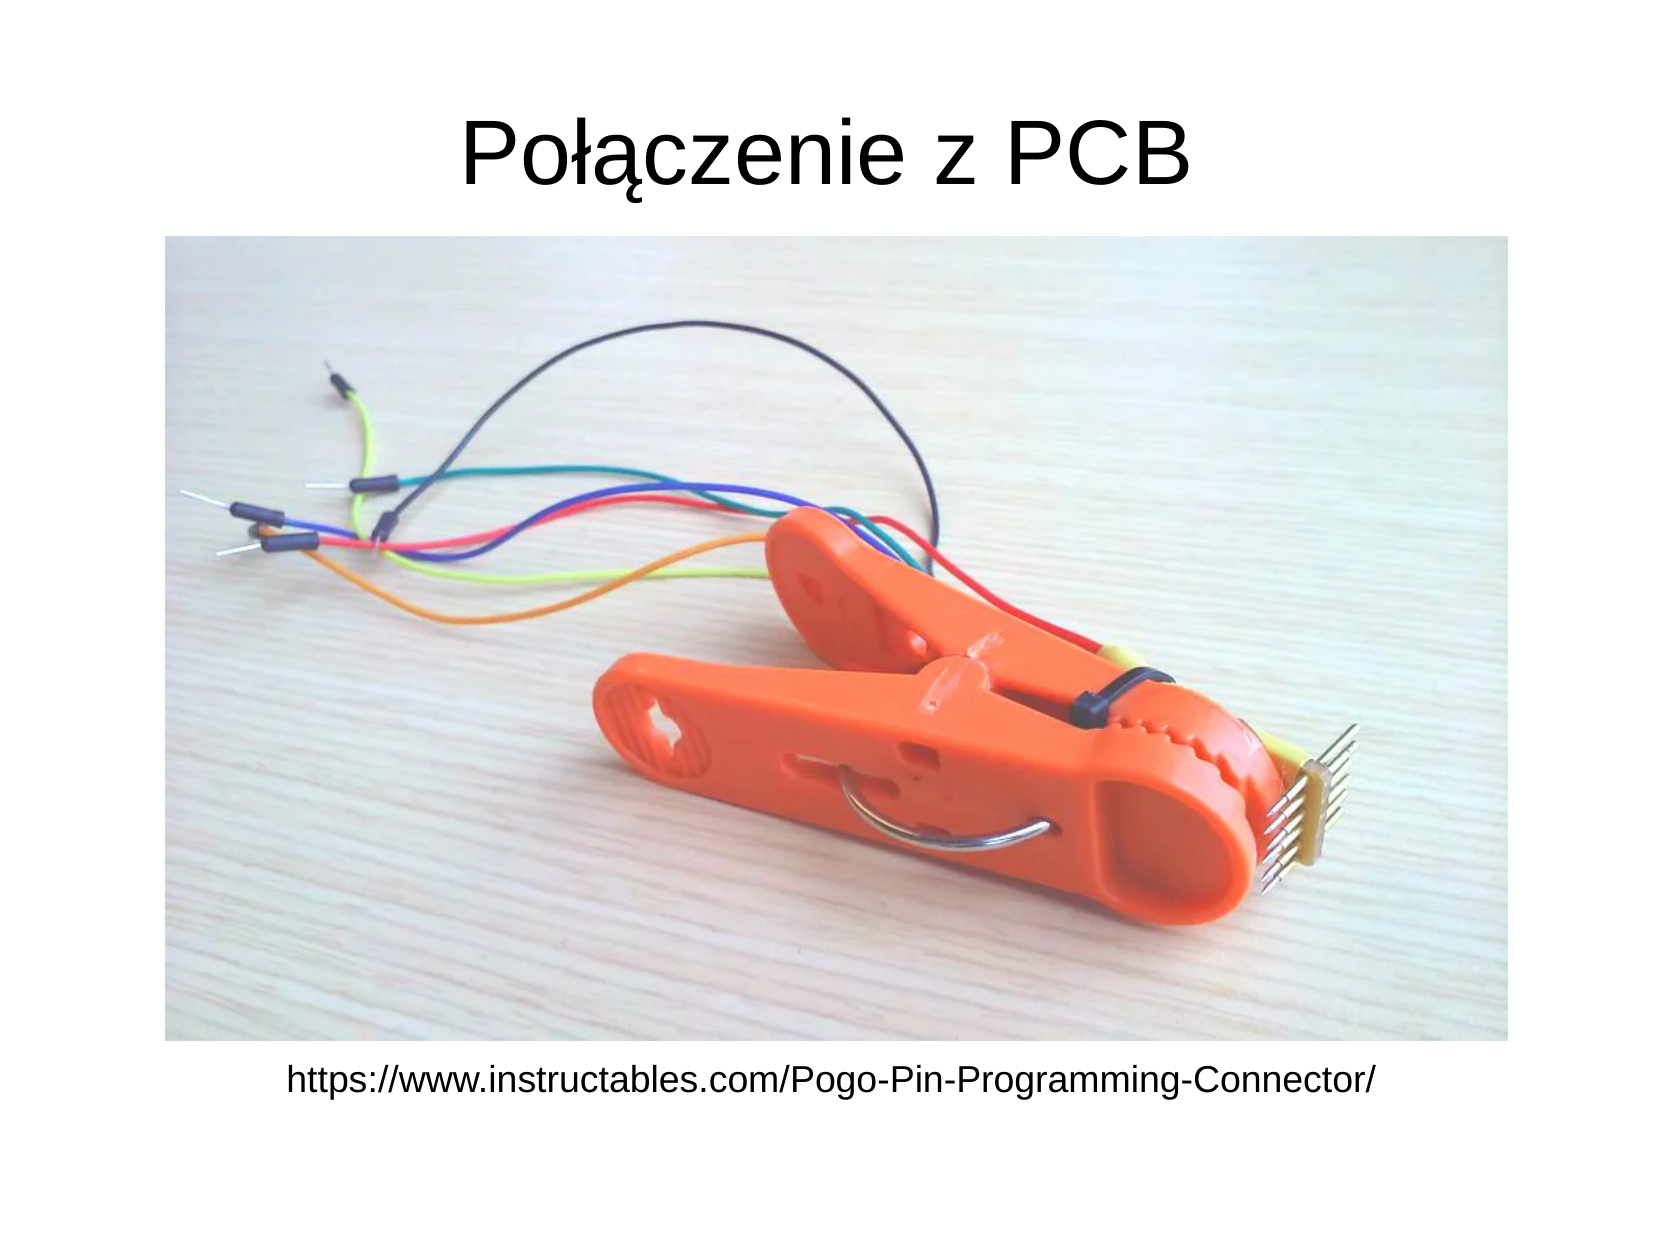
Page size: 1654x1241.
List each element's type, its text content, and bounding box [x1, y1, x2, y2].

picture [165, 236, 1508, 1042]
text_box https://www.instructables.com/Pogo-Pin-Programming-Connector/ [271, 1051, 1392, 1108]
title Połączenie z PCB [82, 49, 1571, 257]
